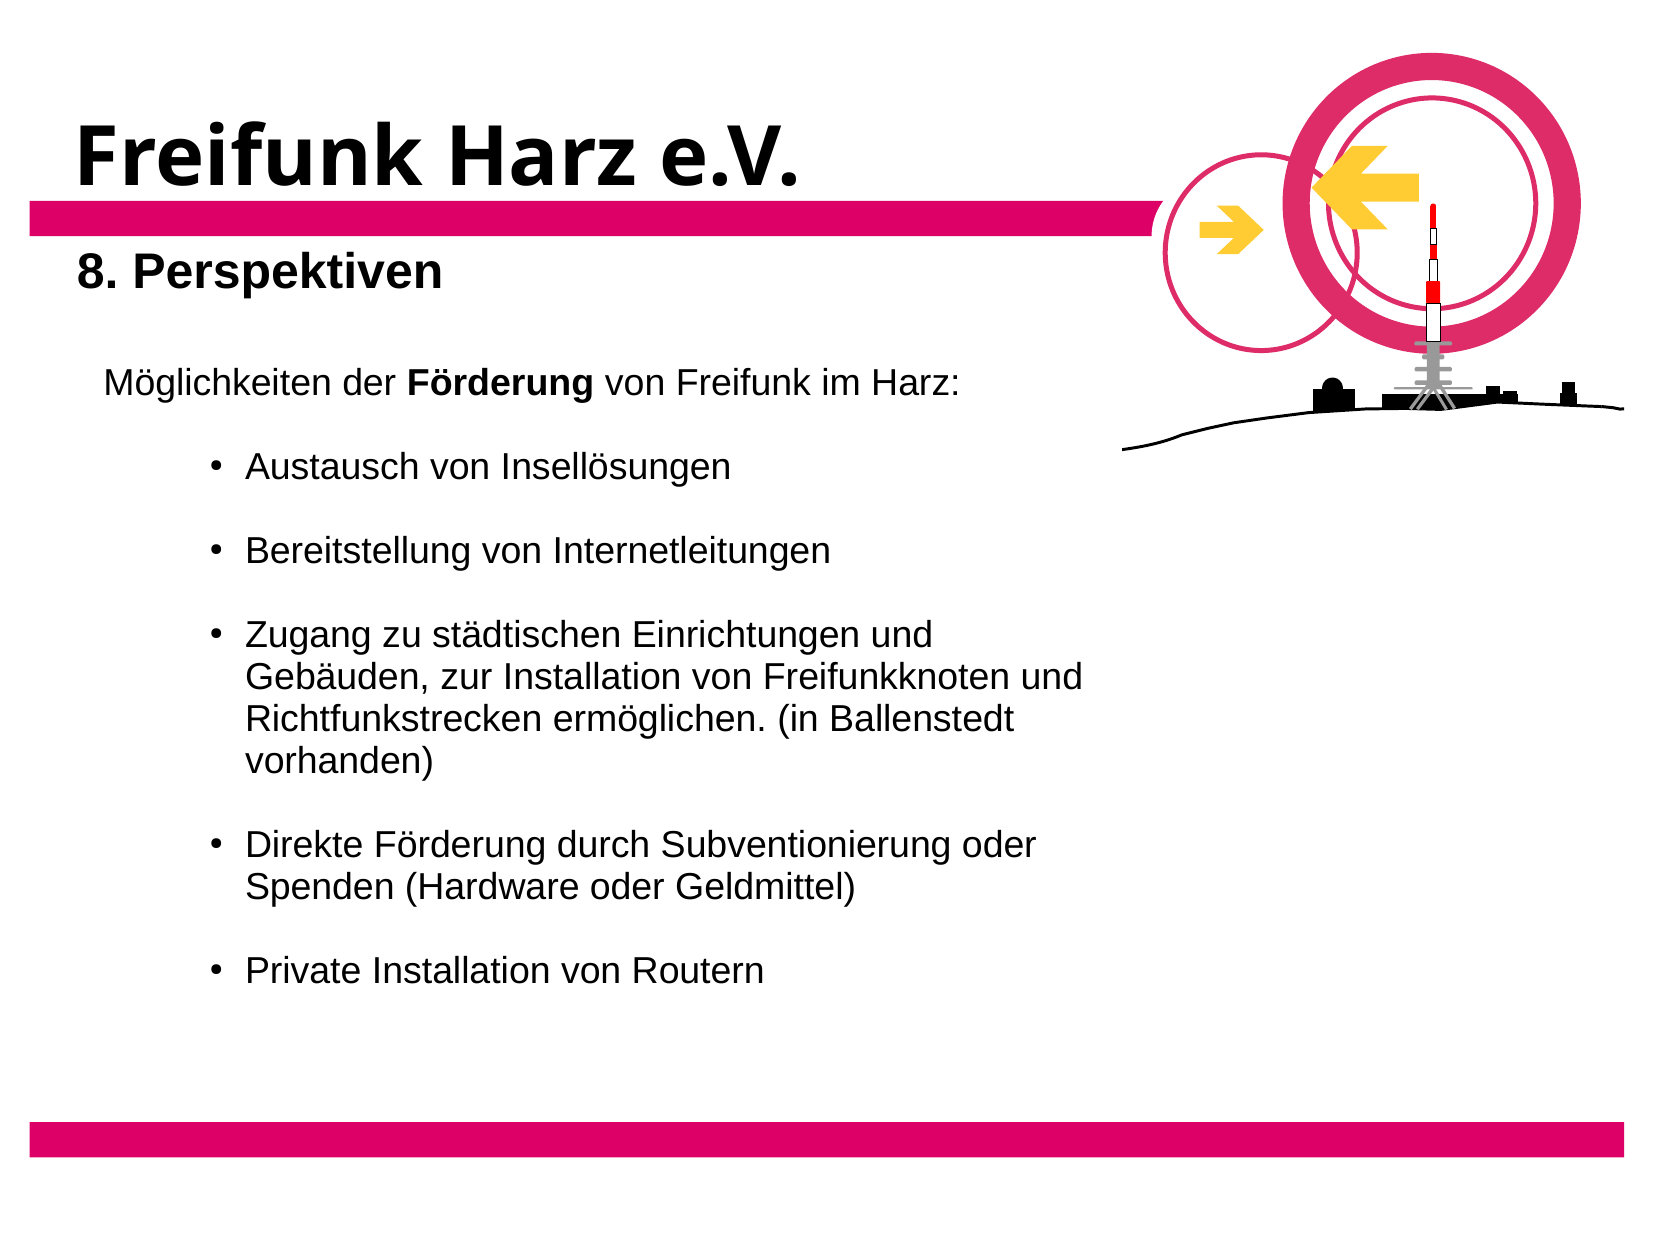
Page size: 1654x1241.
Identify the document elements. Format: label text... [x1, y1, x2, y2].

text_box Möglichkeiten der Förderung von Freifunk im Harz: Austausch von Insellösungen Bereitstellung von Internetleitungen Zugang zu städtischen Einrichtungen und Gebäuden, zur Installation von Freifunkknoten und Richtfunkstrecken ermöglichen. (in Ballenstedt vorhanden) Direkte Förderung durch Subventionierung oder Spenden (Hardware oder Geldmittel) Private Installation von Routern [88, 354, 1123, 1086]
subtitle 8. Perspektiven [76, 212, 697, 331]
